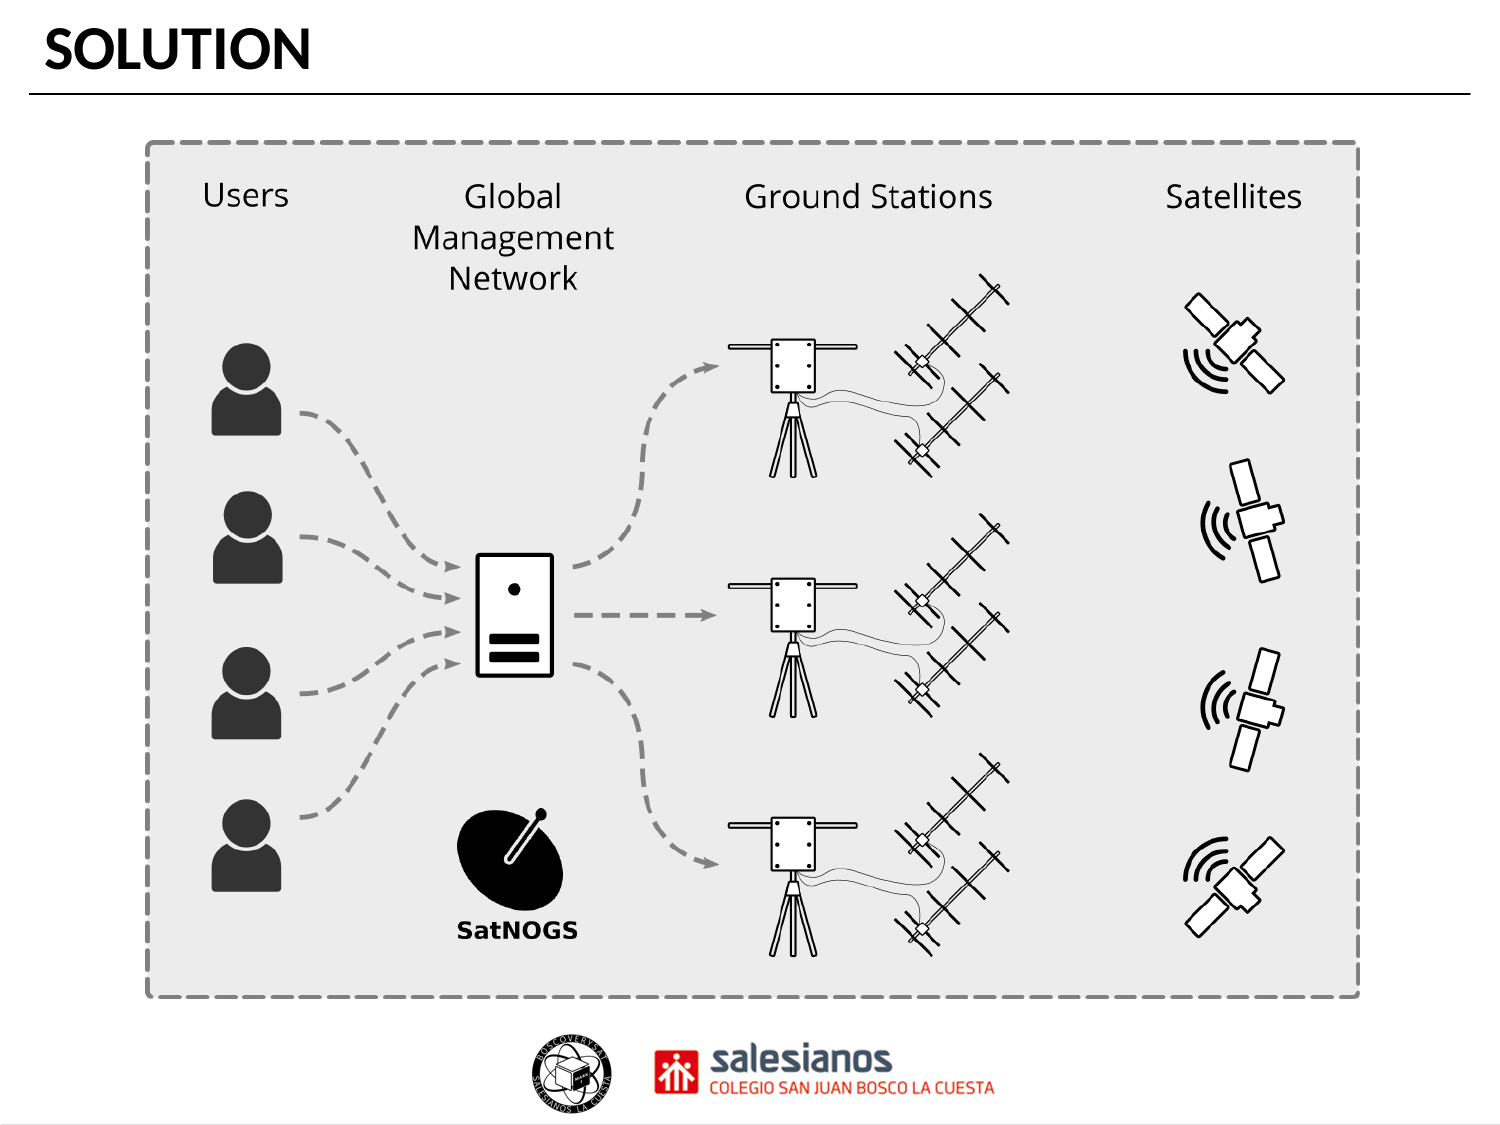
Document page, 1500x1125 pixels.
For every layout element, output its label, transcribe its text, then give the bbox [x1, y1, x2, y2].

picture [0, 0, 1500, 1125]
text_box SOLUTION [29, 0, 1472, 90]
